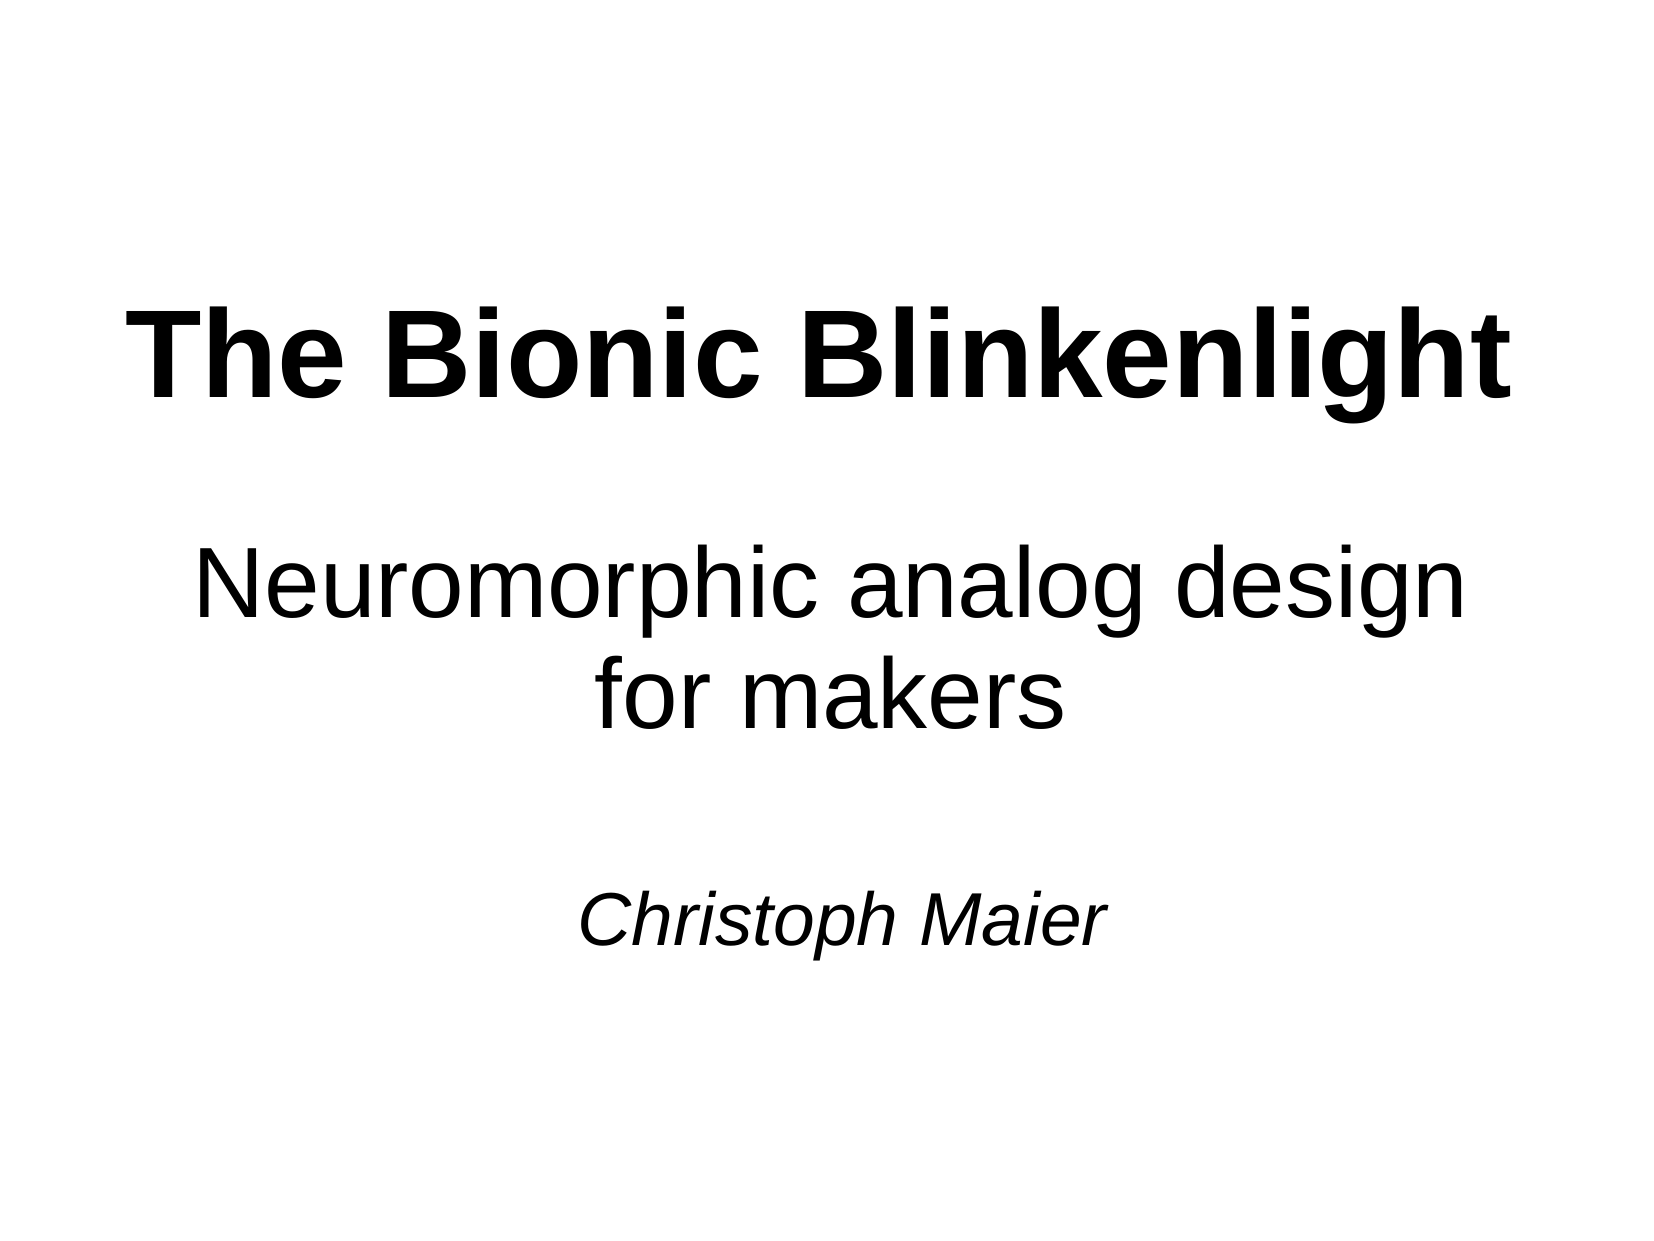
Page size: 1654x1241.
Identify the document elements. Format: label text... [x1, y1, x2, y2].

title The Bionic Blinkenlight [75, 257, 1564, 451]
title Christoph Maier [98, 823, 1587, 1016]
title Neuromorphic analog design for makers [86, 526, 1576, 751]
